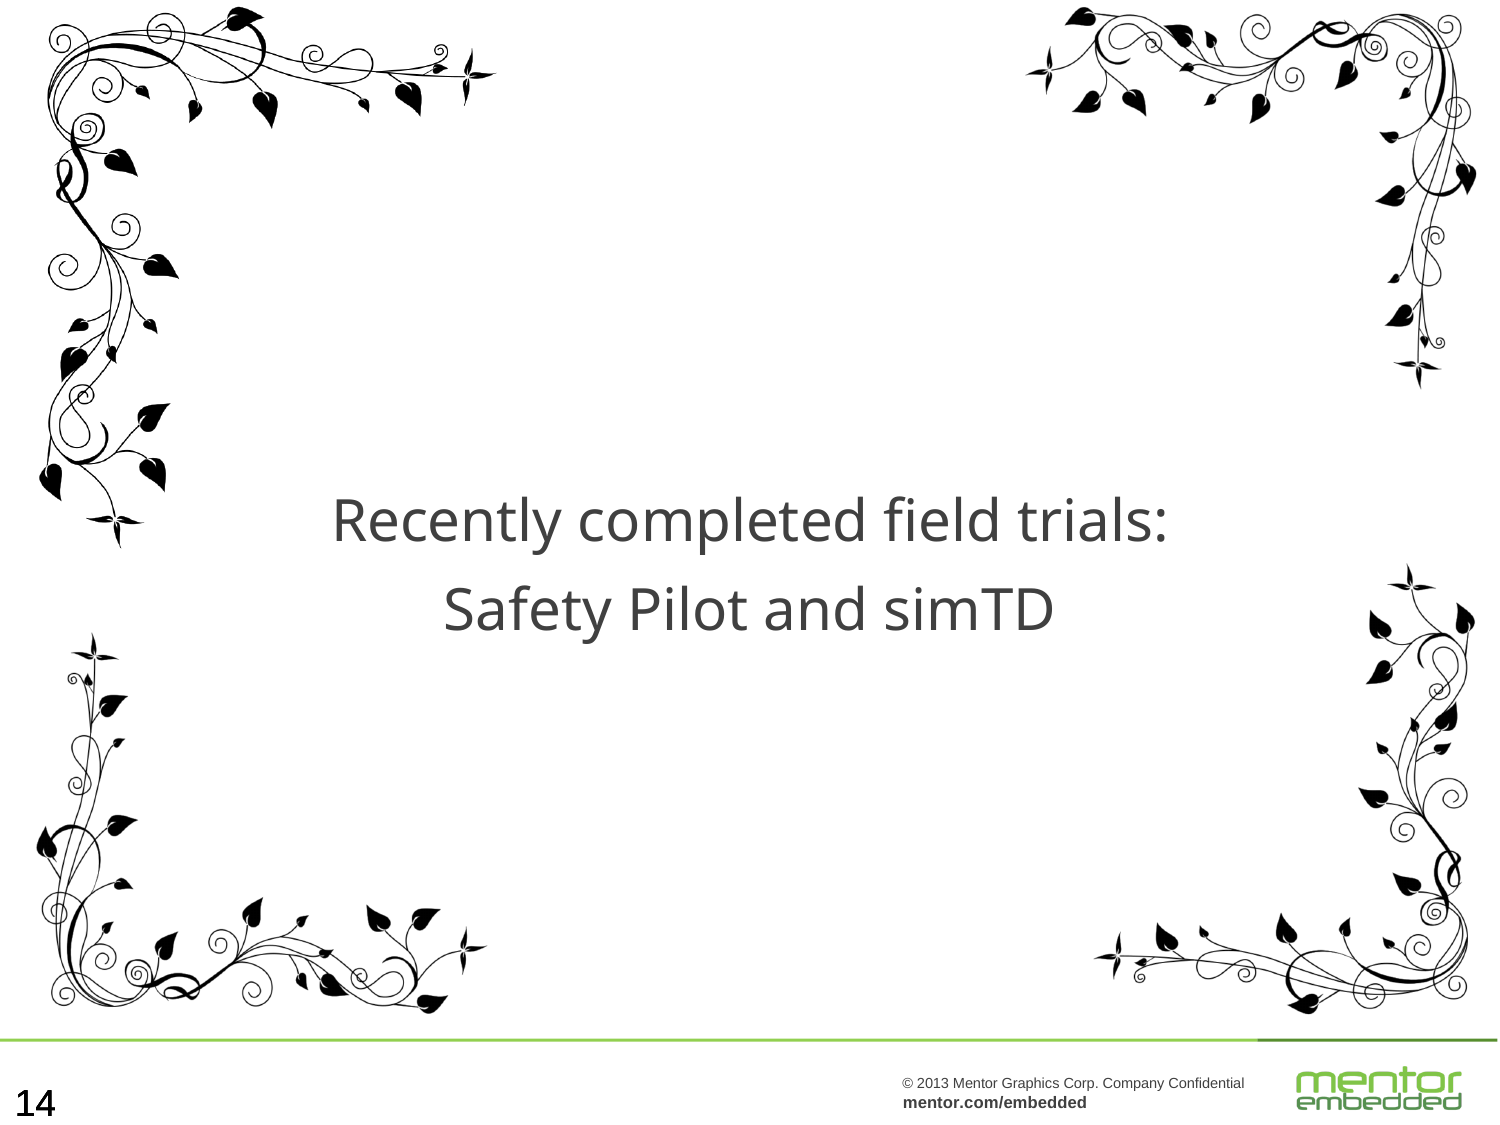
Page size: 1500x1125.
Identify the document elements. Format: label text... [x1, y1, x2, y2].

subtitle Recently completed field trials: Safety Pilot and simTD [0, 167, 1500, 958]
picture [30, 628, 492, 1021]
picture [1020, 0, 1482, 393]
picture [1089, 558, 1482, 1021]
picture [30, 0, 501, 554]
picture [1292, 1062, 1464, 1114]
